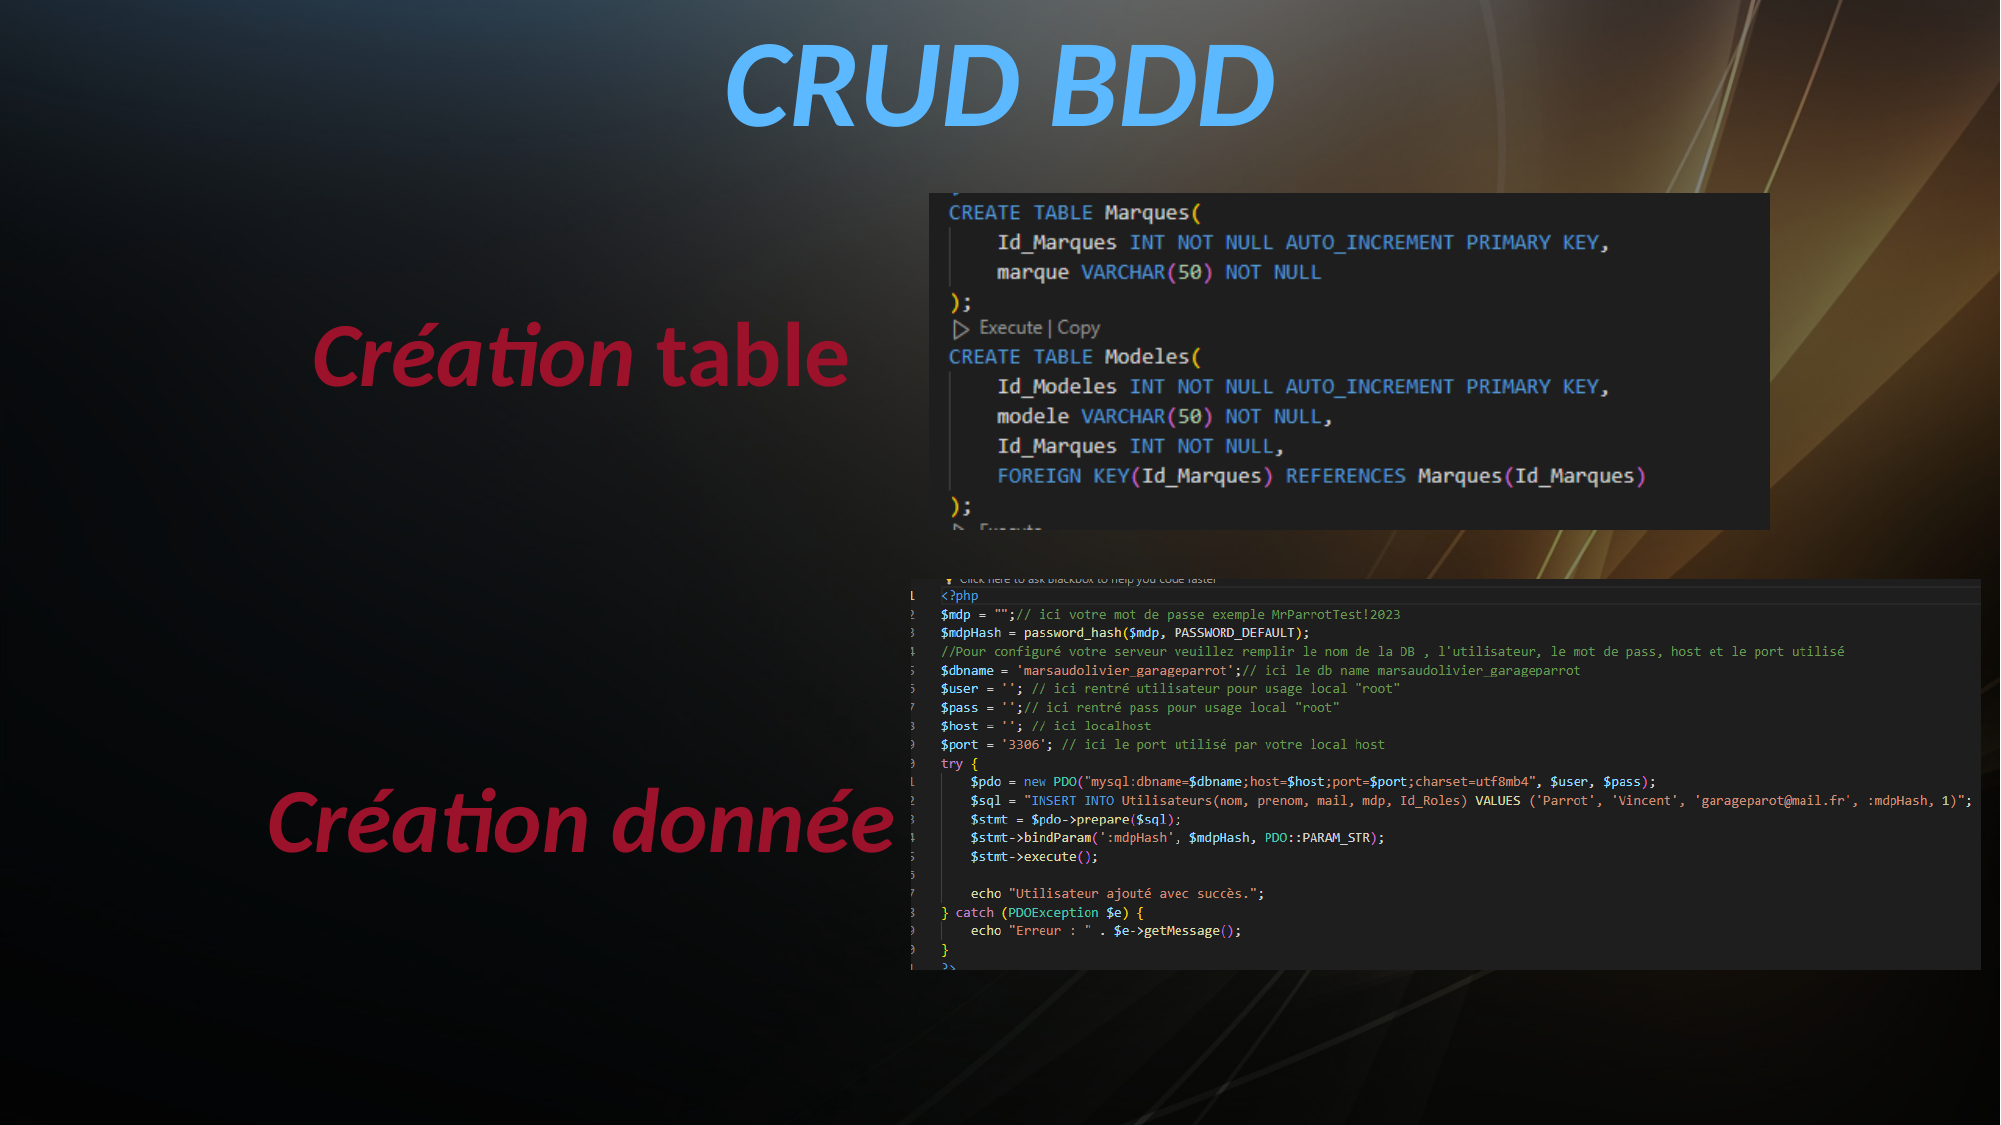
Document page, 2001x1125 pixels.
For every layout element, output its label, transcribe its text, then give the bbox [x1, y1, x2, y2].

text_box Création donnée [234, 765, 911, 890]
subtitle CRUD BDD [249, 10, 1750, 165]
text_box Création table [234, 299, 930, 424]
picture [0, 0, 2000, 1125]
